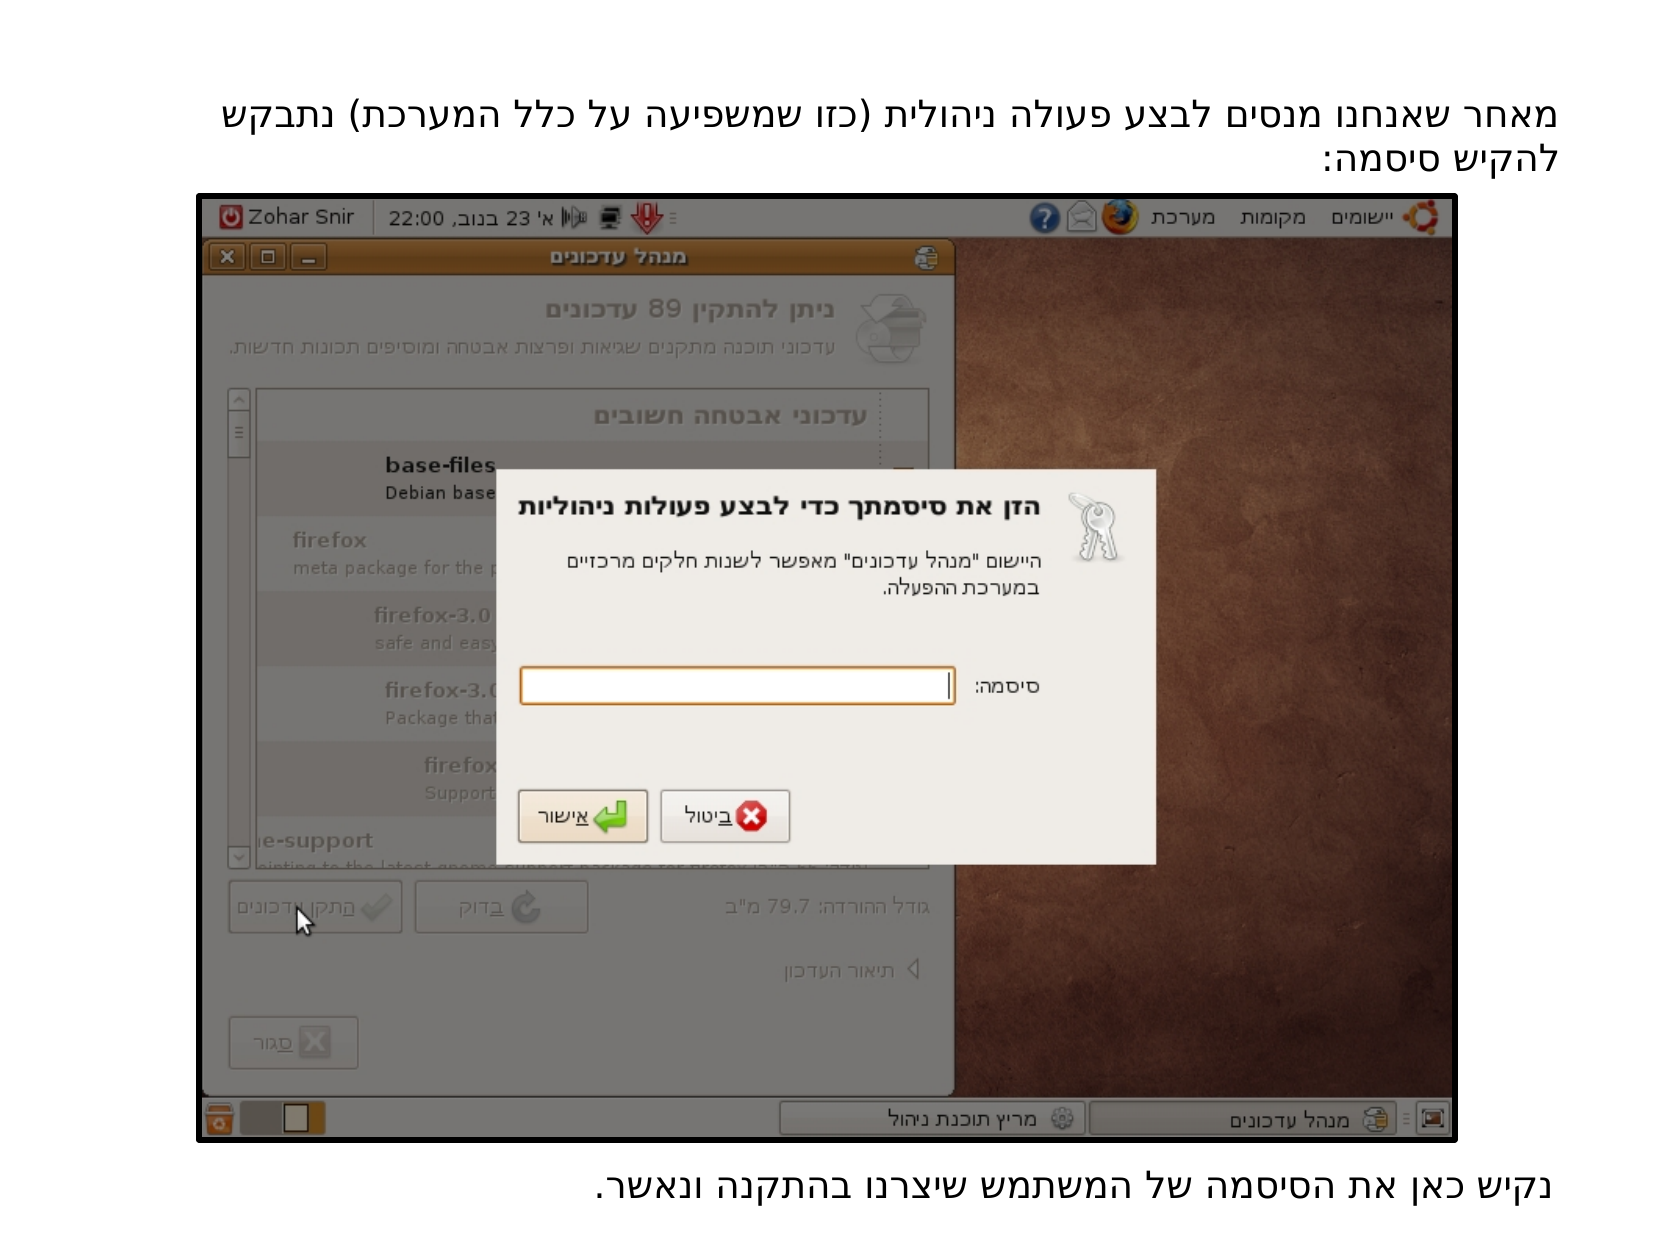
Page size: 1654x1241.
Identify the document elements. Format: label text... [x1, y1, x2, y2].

text_box מאחר שאנחנו מנסים לבצע פעולה ניהולית (כזו שמשפיעה על כלל המערכת) נתבקש להקיש סיסמה: [108, 85, 1576, 271]
text_box נקיש כאן את הסיסמה של המשתמש שיצרנו בהתקנה ונאשר. [524, 1156, 1569, 1217]
picture [201, 199, 1452, 1137]
